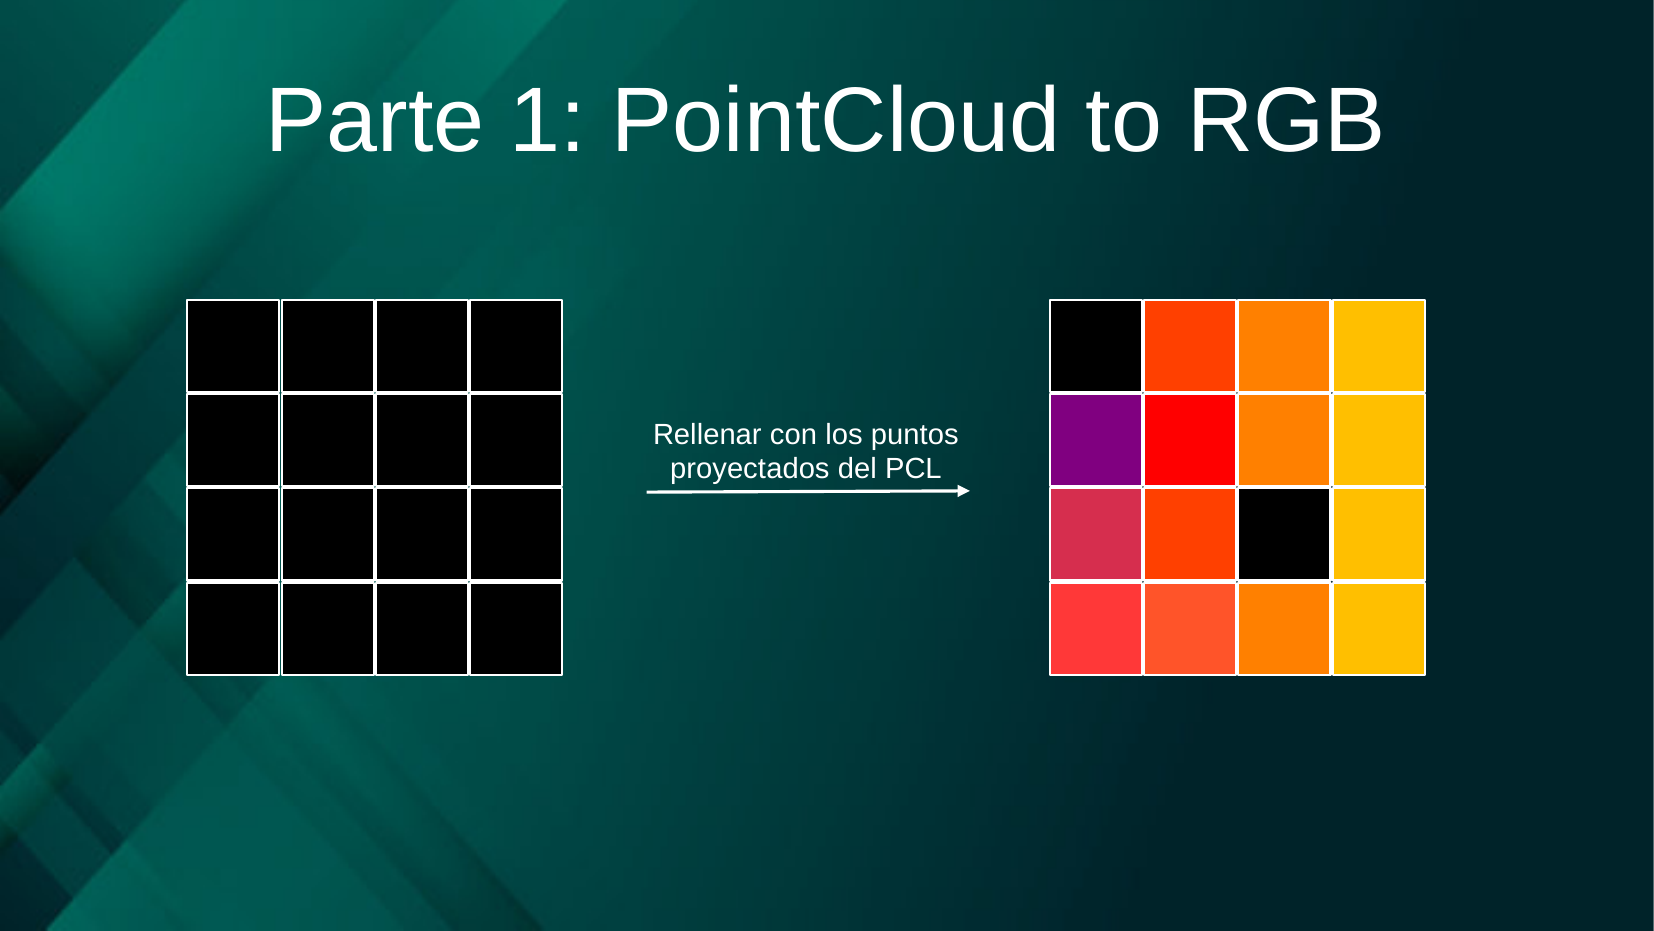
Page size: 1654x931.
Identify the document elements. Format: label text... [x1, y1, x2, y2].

text_box [1144, 582, 1237, 675]
text_box [1238, 299, 1331, 392]
text_box E [375, 488, 469, 581]
text_box [1144, 488, 1237, 581]
text_box [1238, 582, 1331, 675]
text_box E [470, 394, 563, 487]
text_box [1049, 394, 1142, 487]
text_box E [281, 394, 374, 487]
text_box E [1238, 488, 1331, 581]
text_box Rellenar con los puntos proyectados del PCL [637, 412, 975, 488]
text_box E [281, 488, 374, 581]
text_box [1332, 582, 1425, 675]
text_box E [1049, 299, 1142, 392]
text_box [1144, 299, 1237, 392]
text_box [1332, 488, 1425, 581]
text_box E [375, 299, 469, 392]
text_box [1238, 394, 1331, 487]
picture [0, 0, 1654, 931]
text_box [1049, 582, 1142, 675]
text_box E [281, 582, 374, 675]
text_box E [470, 582, 563, 675]
text_box E [187, 582, 280, 675]
text_box E [375, 394, 469, 487]
text_box E [470, 488, 563, 581]
text_box E [187, 488, 280, 581]
title Parte 1: PointCloud to RGB [82, 37, 1571, 193]
text_box E [187, 299, 280, 392]
text_box [1332, 394, 1425, 487]
text_box [1144, 394, 1237, 487]
text_box E [281, 299, 374, 392]
text_box [1332, 299, 1425, 392]
text_box E [187, 394, 280, 487]
text_box [1049, 488, 1142, 581]
text_box E [470, 299, 563, 392]
text_box E [375, 582, 469, 675]
